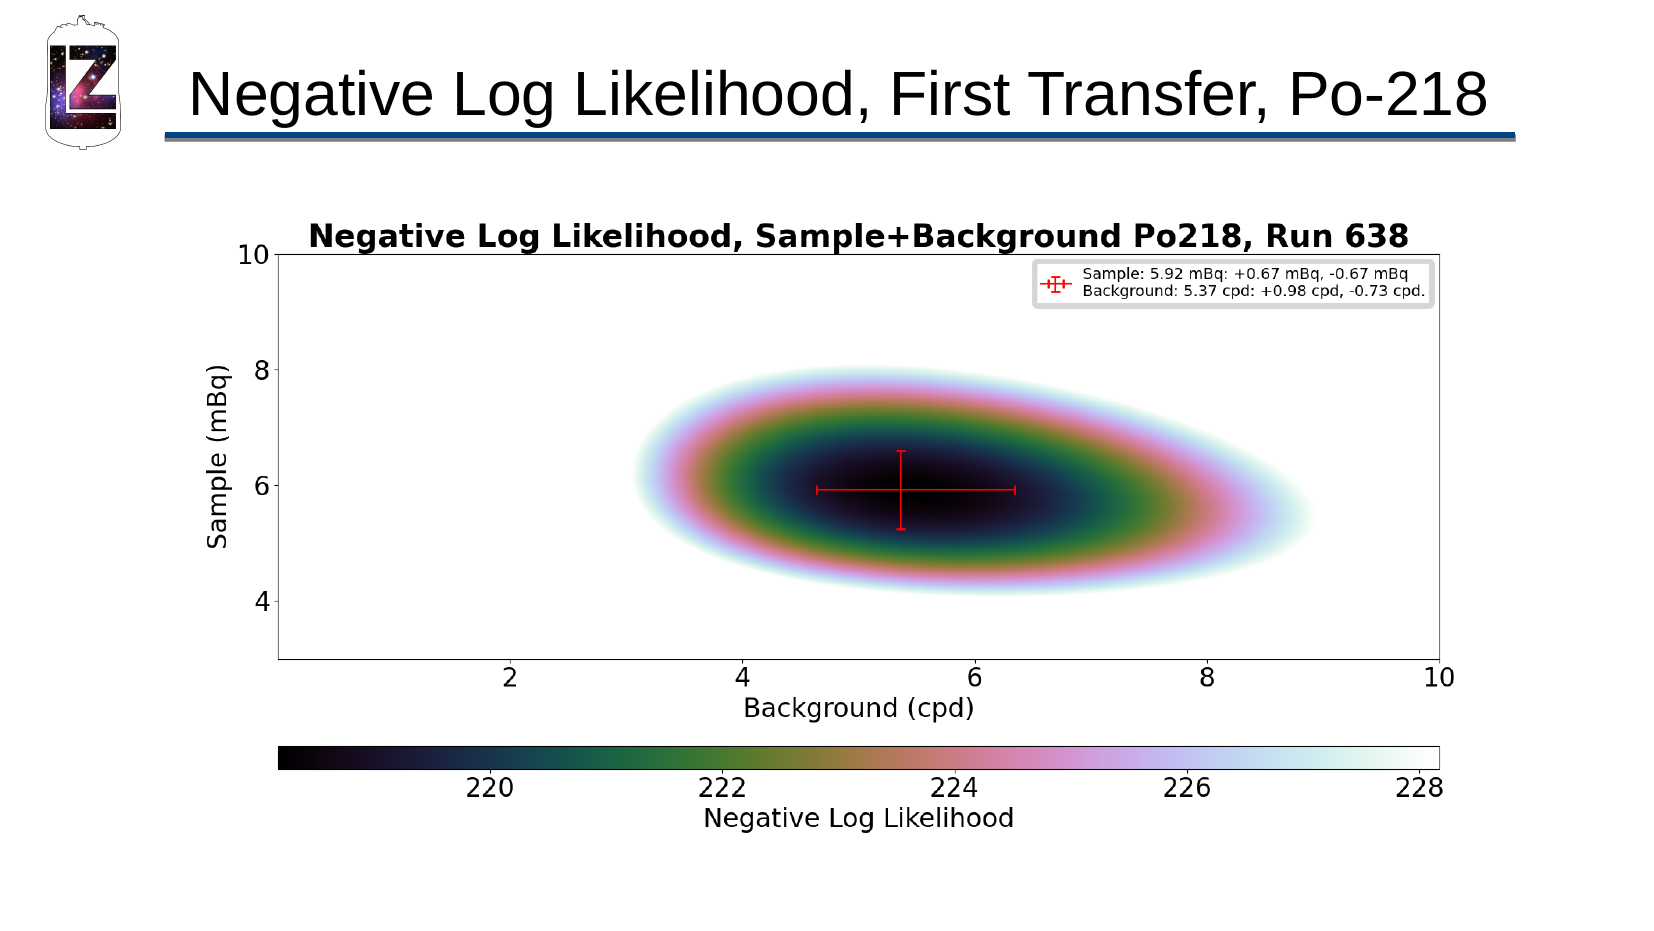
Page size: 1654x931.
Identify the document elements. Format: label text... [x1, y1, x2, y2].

picture [90, 163, 1589, 916]
title Negative Log Likelihood, First Transfer, Po-218 [165, 37, 1516, 151]
picture [15, 15, 151, 150]
